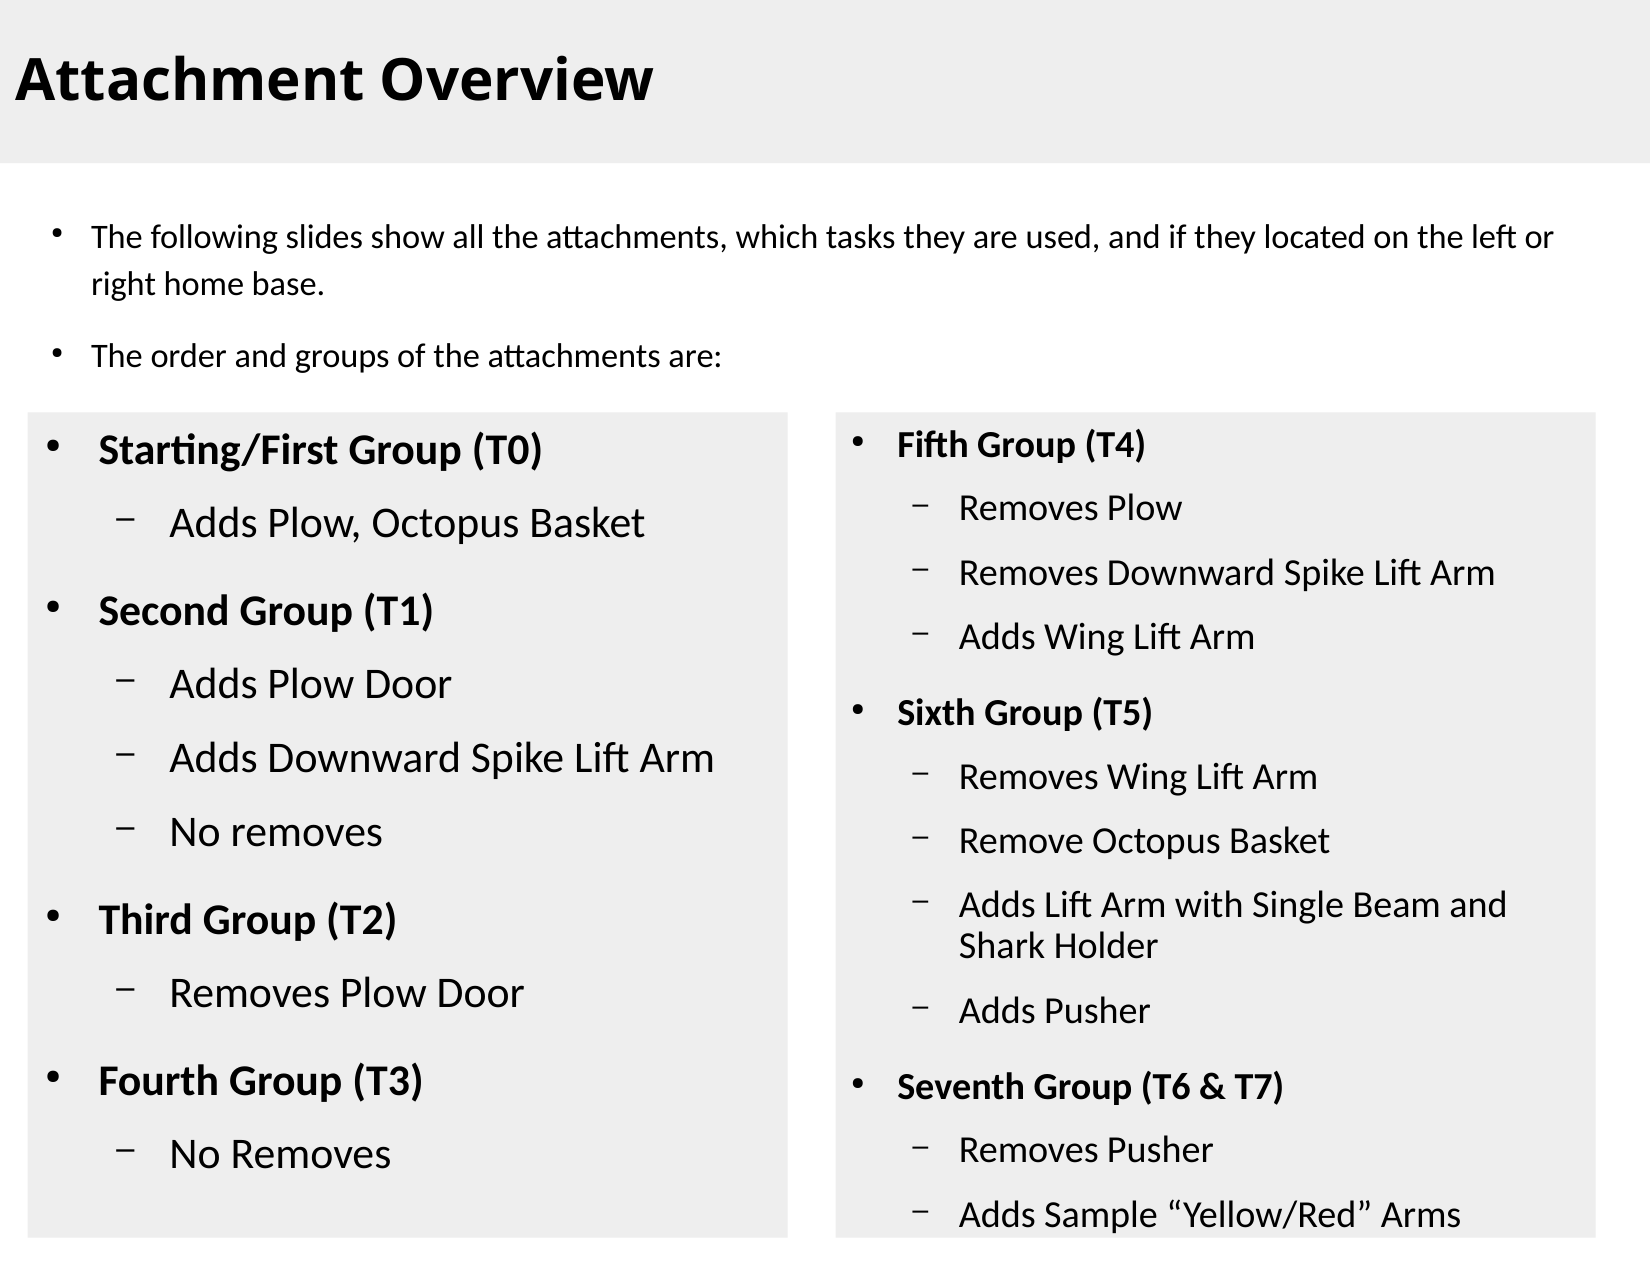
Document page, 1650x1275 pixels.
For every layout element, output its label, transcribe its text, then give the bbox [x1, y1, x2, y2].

list Fifth Group (T4) Removes Plow Removes Downward Spike Lift Arm Adds Wing Lift Arm Sixth Group (T5) Removes Wing Lift Arm Remove Octopus Basket Adds Lift Arm with Single Beam and Shark Holder Adds Pusher Seventh Group (T6 & T7) Removes Pusher Adds Sample “Yellow/Red” Arms [835, 412, 1596, 1238]
title Attachment Overview [0, 0, 1650, 164]
list The following slides show all the attachments, which tasks they are used, and if they located on the left or right home base. The order and groups of the attachments are: [37, 207, 1613, 375]
list Starting/First Group (T0) Adds Plow, Octopus Basket Second Group (T1) Adds Plow Door Adds Downward Spike Lift Arm No removes Third Group (T2) Removes Plow Door Fourth Group (T3) No Removes [27, 412, 788, 1238]
